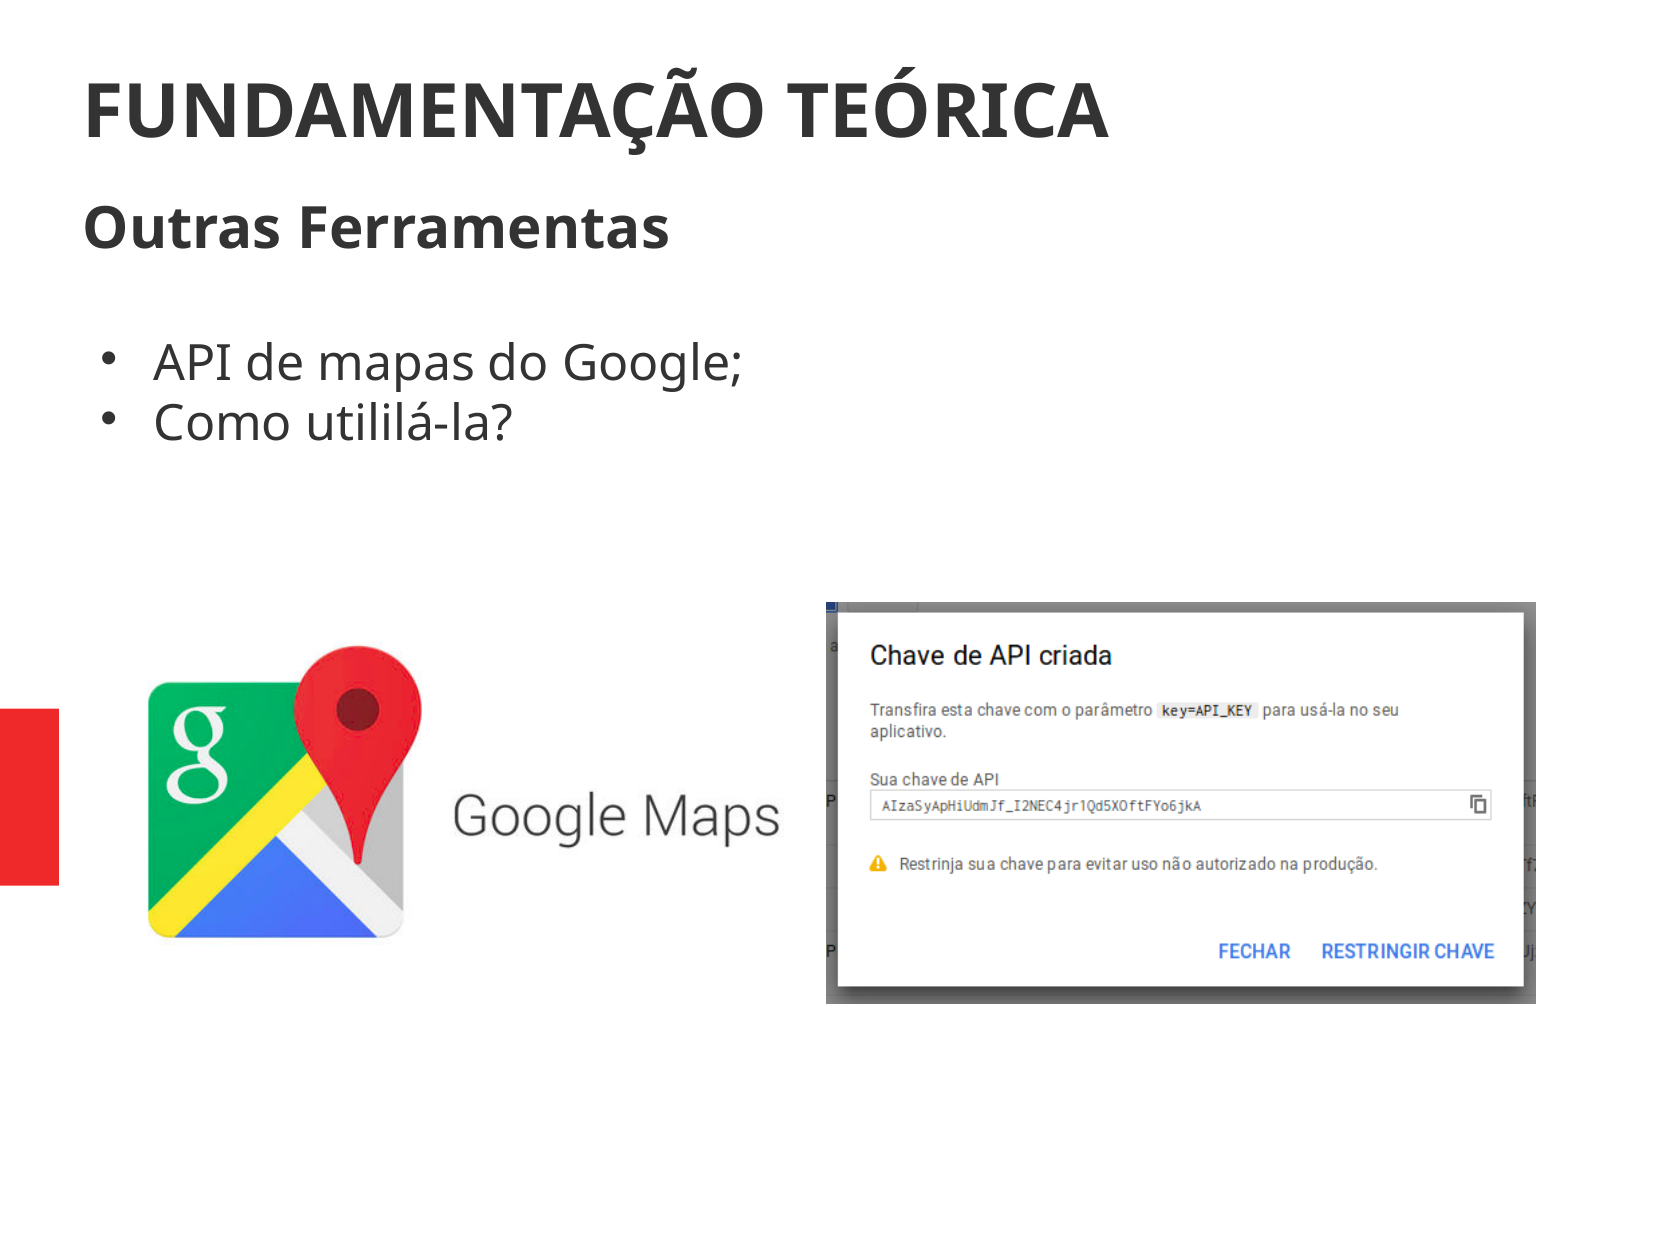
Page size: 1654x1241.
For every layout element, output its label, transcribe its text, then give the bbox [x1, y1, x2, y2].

text_box API de mapas do Google; Como utililá-la? [82, 330, 1571, 1010]
picture [826, 602, 1536, 1004]
text_box Outras Ferramentas [82, 167, 1571, 284]
text_box FUNDAMENTAÇÃO TEÓRICA [82, 49, 1571, 166]
picture [59, 602, 819, 1030]
